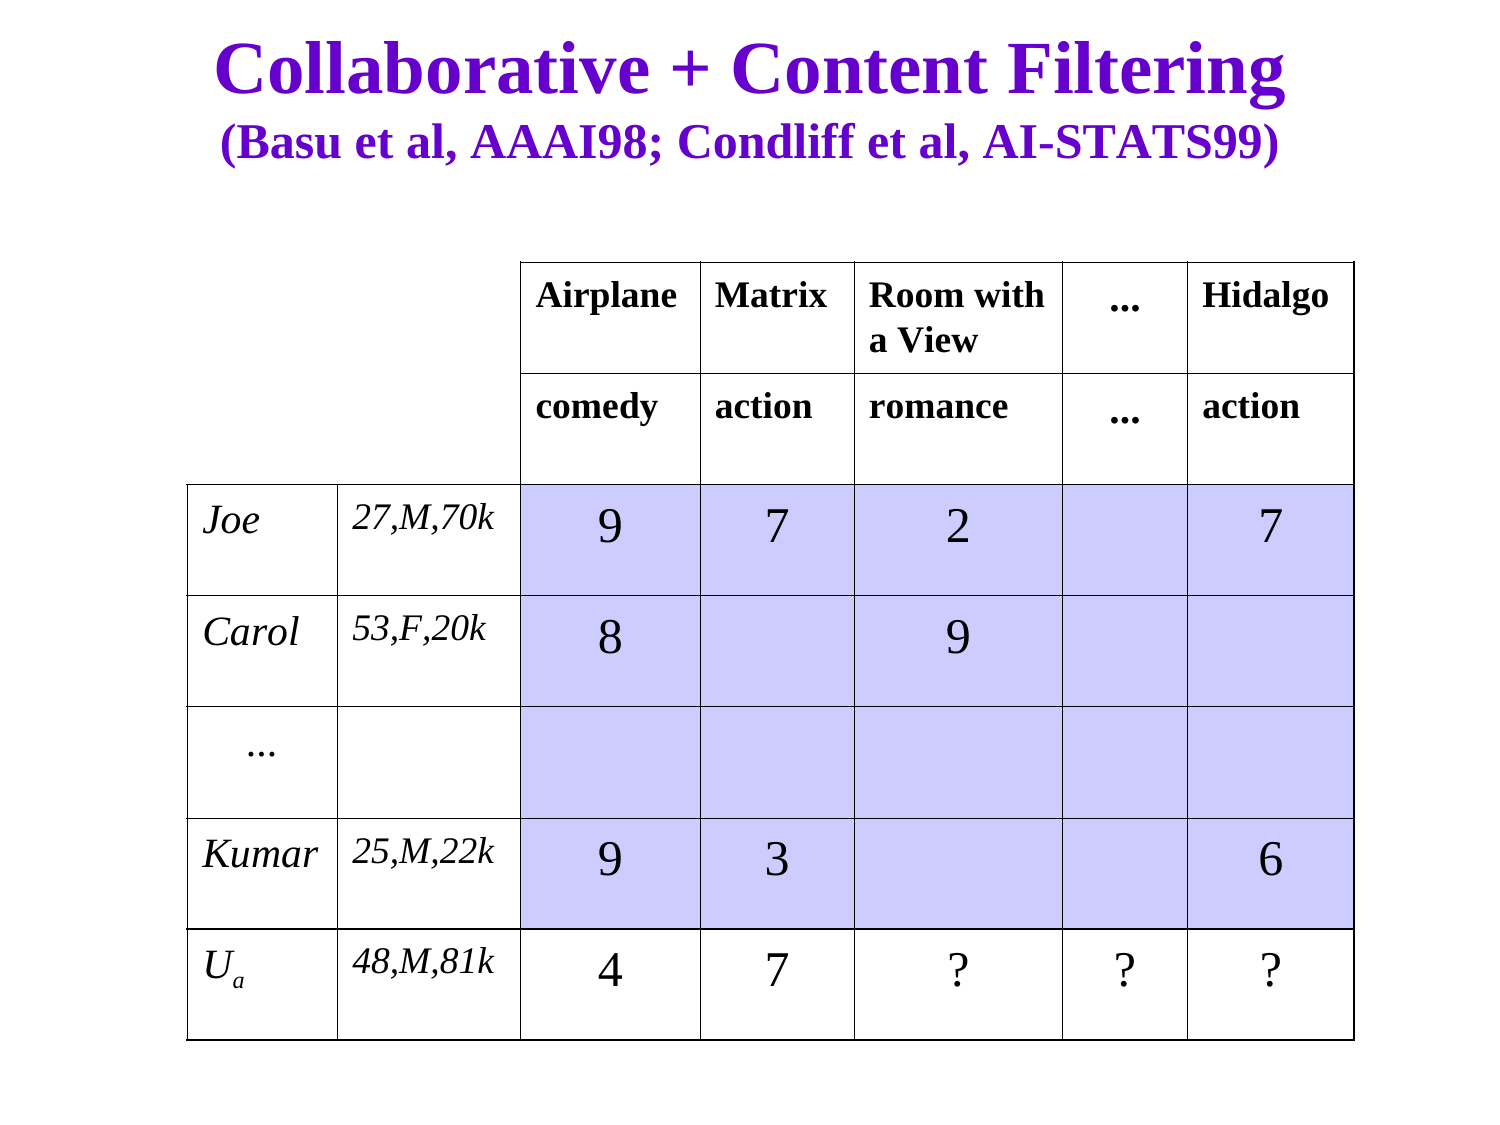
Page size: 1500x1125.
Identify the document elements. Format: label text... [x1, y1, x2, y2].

table_cell 7 [701, 485, 854, 595]
table_cell Carol [188, 596, 337, 706]
table_cell [701, 707, 854, 818]
table_cell 9 [855, 596, 1062, 706]
table_cell ? [855, 930, 1062, 1039]
table_cell 53,F,20k [338, 596, 520, 706]
table_cell [521, 707, 700, 818]
table_cell [1188, 596, 1353, 706]
table_cell ... [188, 707, 337, 818]
table_cell comedy [521, 374, 700, 484]
table_cell action [701, 374, 854, 484]
table_header [188, 262, 338, 374]
table_cell 48,M,81k [338, 930, 520, 1039]
title Collaborative + Content Filtering (Basu et al, AAAI98; Condliff et al, AI-STATS99) [112, 0, 1388, 188]
table_cell [338, 374, 520, 484]
table_header Hidalgo [1188, 263, 1353, 373]
table_cell 25,M,22k [338, 819, 520, 928]
table_cell Ua [188, 930, 337, 1039]
table_cell [188, 374, 338, 484]
table_cell 6 [1188, 819, 1353, 928]
table_cell [1063, 596, 1187, 706]
table_header ... [1063, 263, 1187, 373]
table_cell [1063, 707, 1187, 818]
table_cell [1063, 819, 1187, 928]
table_cell ? [1188, 930, 1353, 1039]
table_header Airplane [521, 263, 700, 373]
table_cell [855, 707, 1062, 818]
table_cell 7 [1188, 485, 1353, 595]
table_cell Kumar [188, 819, 337, 928]
table_header Room with a View [855, 263, 1062, 373]
table_cell action [1188, 374, 1353, 484]
table_header Matrix [701, 263, 854, 373]
table_cell [701, 596, 854, 706]
table_header [338, 262, 520, 374]
table_cell [855, 819, 1062, 928]
table_cell Joe [188, 485, 337, 595]
table_cell 2 [855, 485, 1062, 595]
table_cell [338, 707, 520, 818]
table_cell 27,M,70k [338, 485, 520, 595]
table_cell [1188, 707, 1353, 818]
table_cell 9 [521, 819, 700, 928]
table_cell 3 [701, 819, 854, 928]
table_cell 8 [521, 596, 700, 706]
table_cell 7 [701, 930, 854, 1039]
table_cell ? [1063, 930, 1187, 1039]
table_cell [1063, 485, 1187, 595]
table_cell 4 [521, 930, 700, 1039]
table_cell romance [855, 374, 1062, 484]
table_cell 9 [521, 485, 700, 595]
table_cell ... [1063, 374, 1187, 484]
